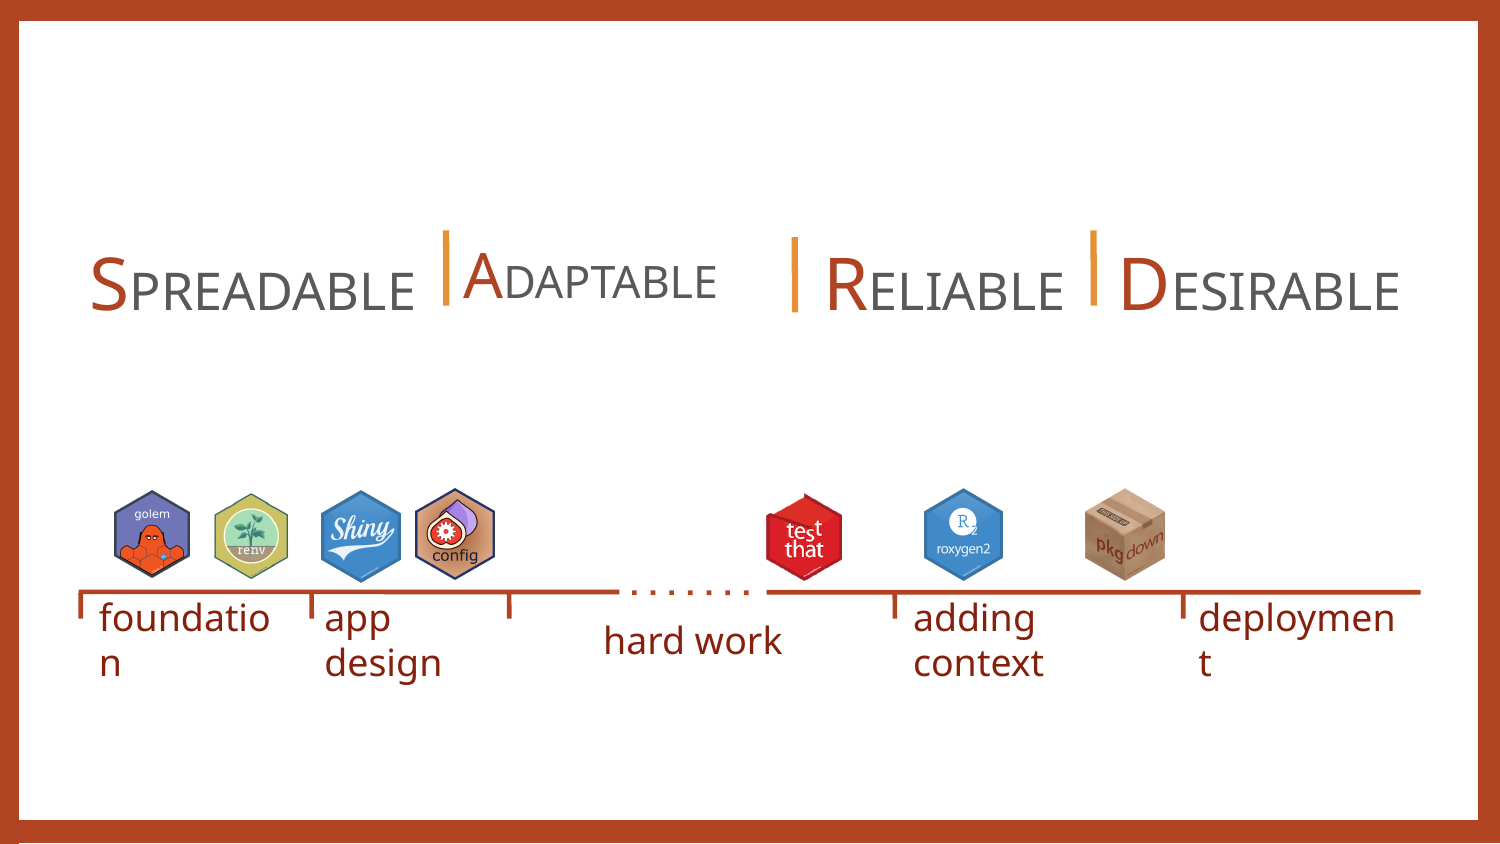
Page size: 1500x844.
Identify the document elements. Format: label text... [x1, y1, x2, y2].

text_box foundation [84, 598, 308, 680]
picture [1085, 488, 1165, 581]
picture [321, 490, 401, 583]
picture [415, 488, 495, 580]
list RELIABLE [808, 209, 1131, 340]
picture [114, 490, 190, 578]
text_box adding context [898, 598, 1183, 680]
text_box hard work [588, 598, 801, 680]
text_box deployment [1183, 598, 1420, 680]
picture [766, 493, 842, 581]
list DESIRABLE [1131, 209, 1426, 340]
text_box [0, 0, 1500, 844]
picture [924, 488, 1003, 581]
text_box app design [309, 598, 522, 680]
list ADAPTABLE [448, 209, 808, 327]
picture [205, 488, 297, 581]
list SPREADABLE [74, 209, 464, 340]
